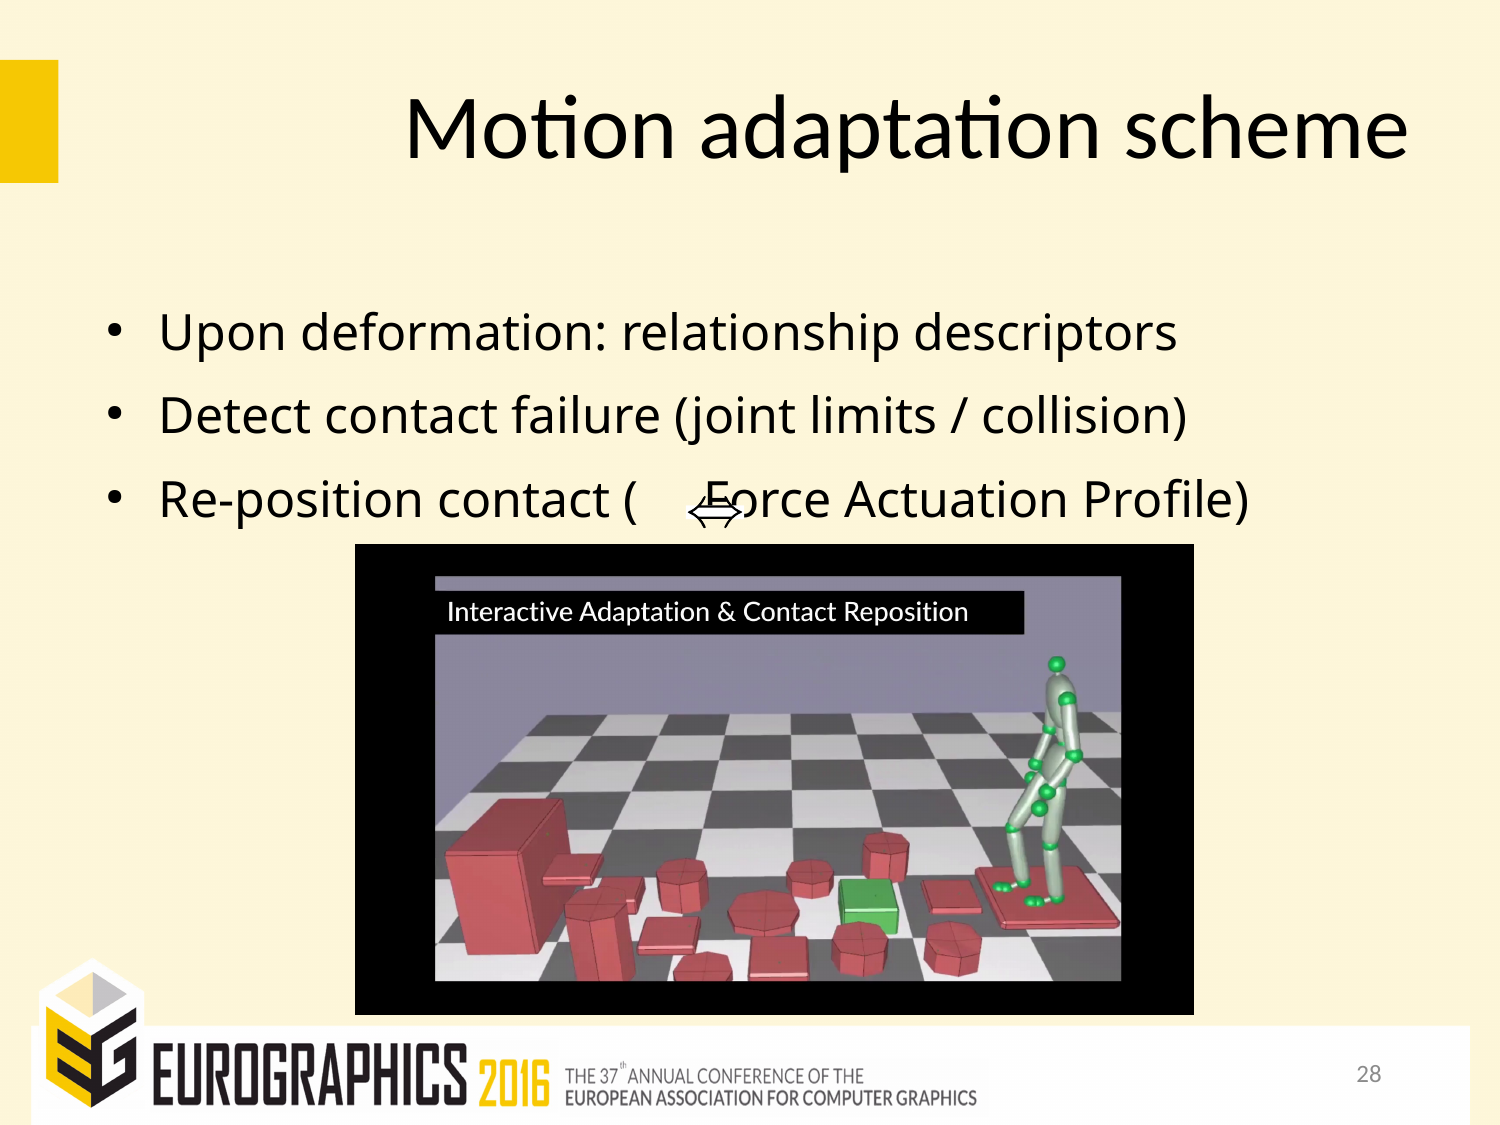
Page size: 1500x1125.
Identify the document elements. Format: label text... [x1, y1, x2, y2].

text_box [354, 543, 1195, 1016]
slide_number <numéro> [1303, 1042, 1397, 1103]
list Upon deformation: relationship descriptors Detect contact failure (joint limits / collision) Re-position contact ( Force Actuation Profile) [58, 299, 1442, 986]
picture [0, 0, 1500, 1125]
title Motion adaptation scheme [58, 59, 1442, 183]
text_box [685, 496, 745, 529]
